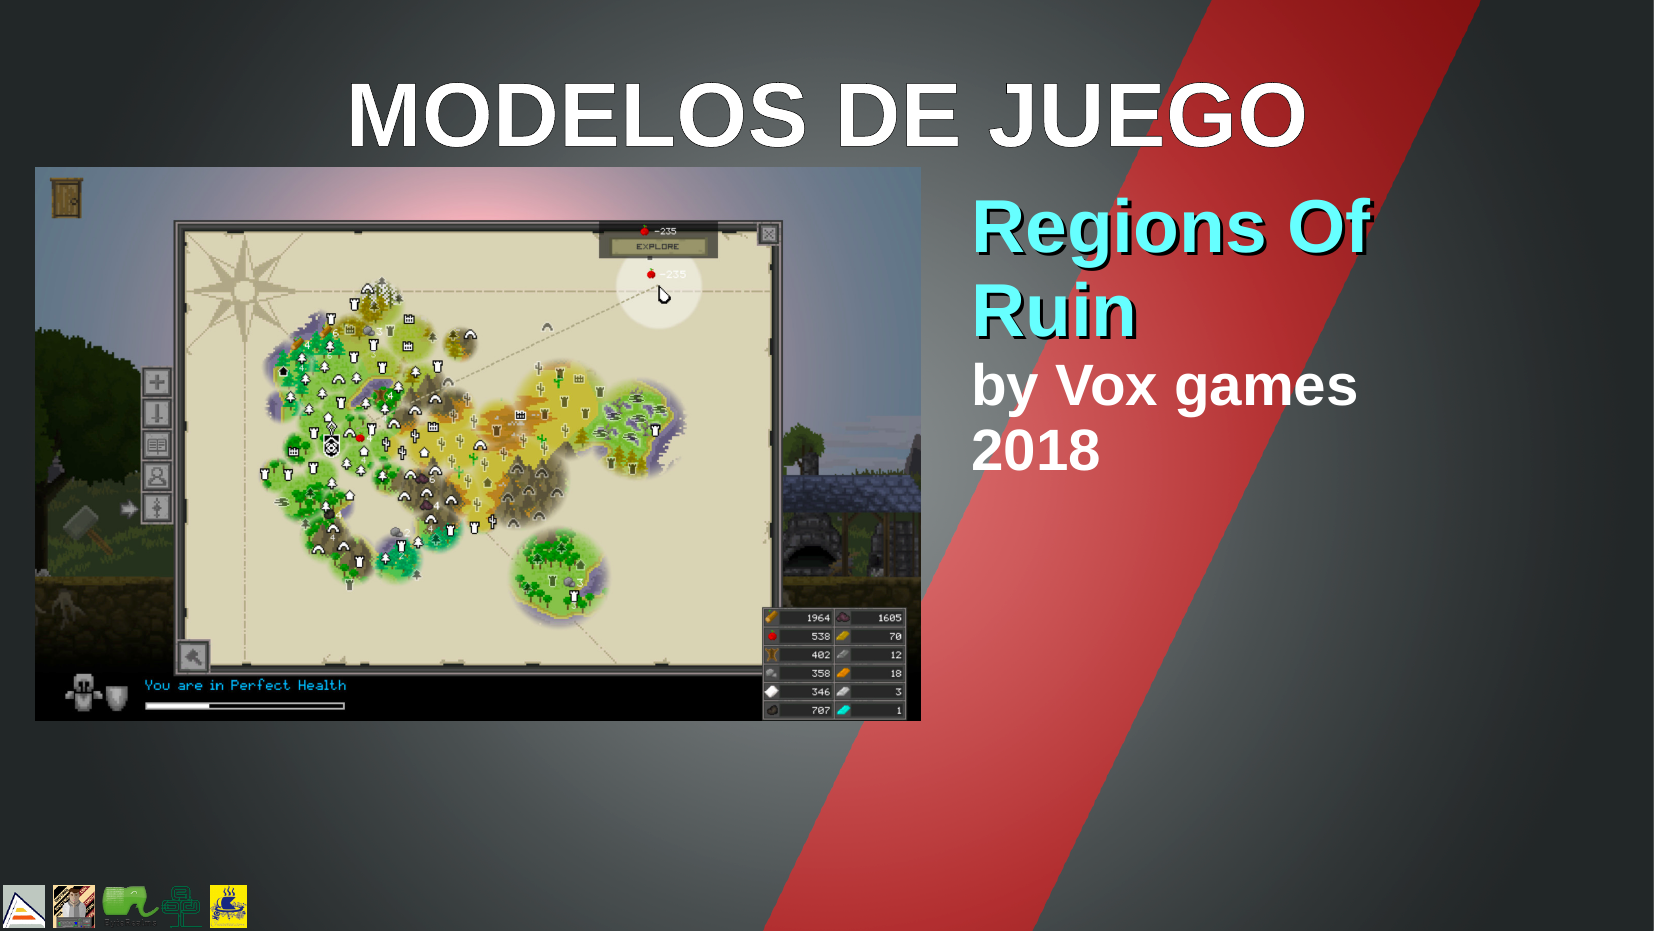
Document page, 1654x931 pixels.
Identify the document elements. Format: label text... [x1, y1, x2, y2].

picture [0, 0, 1654, 931]
title MODELOS DE JUEGO [82, 37, 1571, 193]
text_box Regions Of Ruin by Vox games 2018 [956, 177, 1512, 532]
